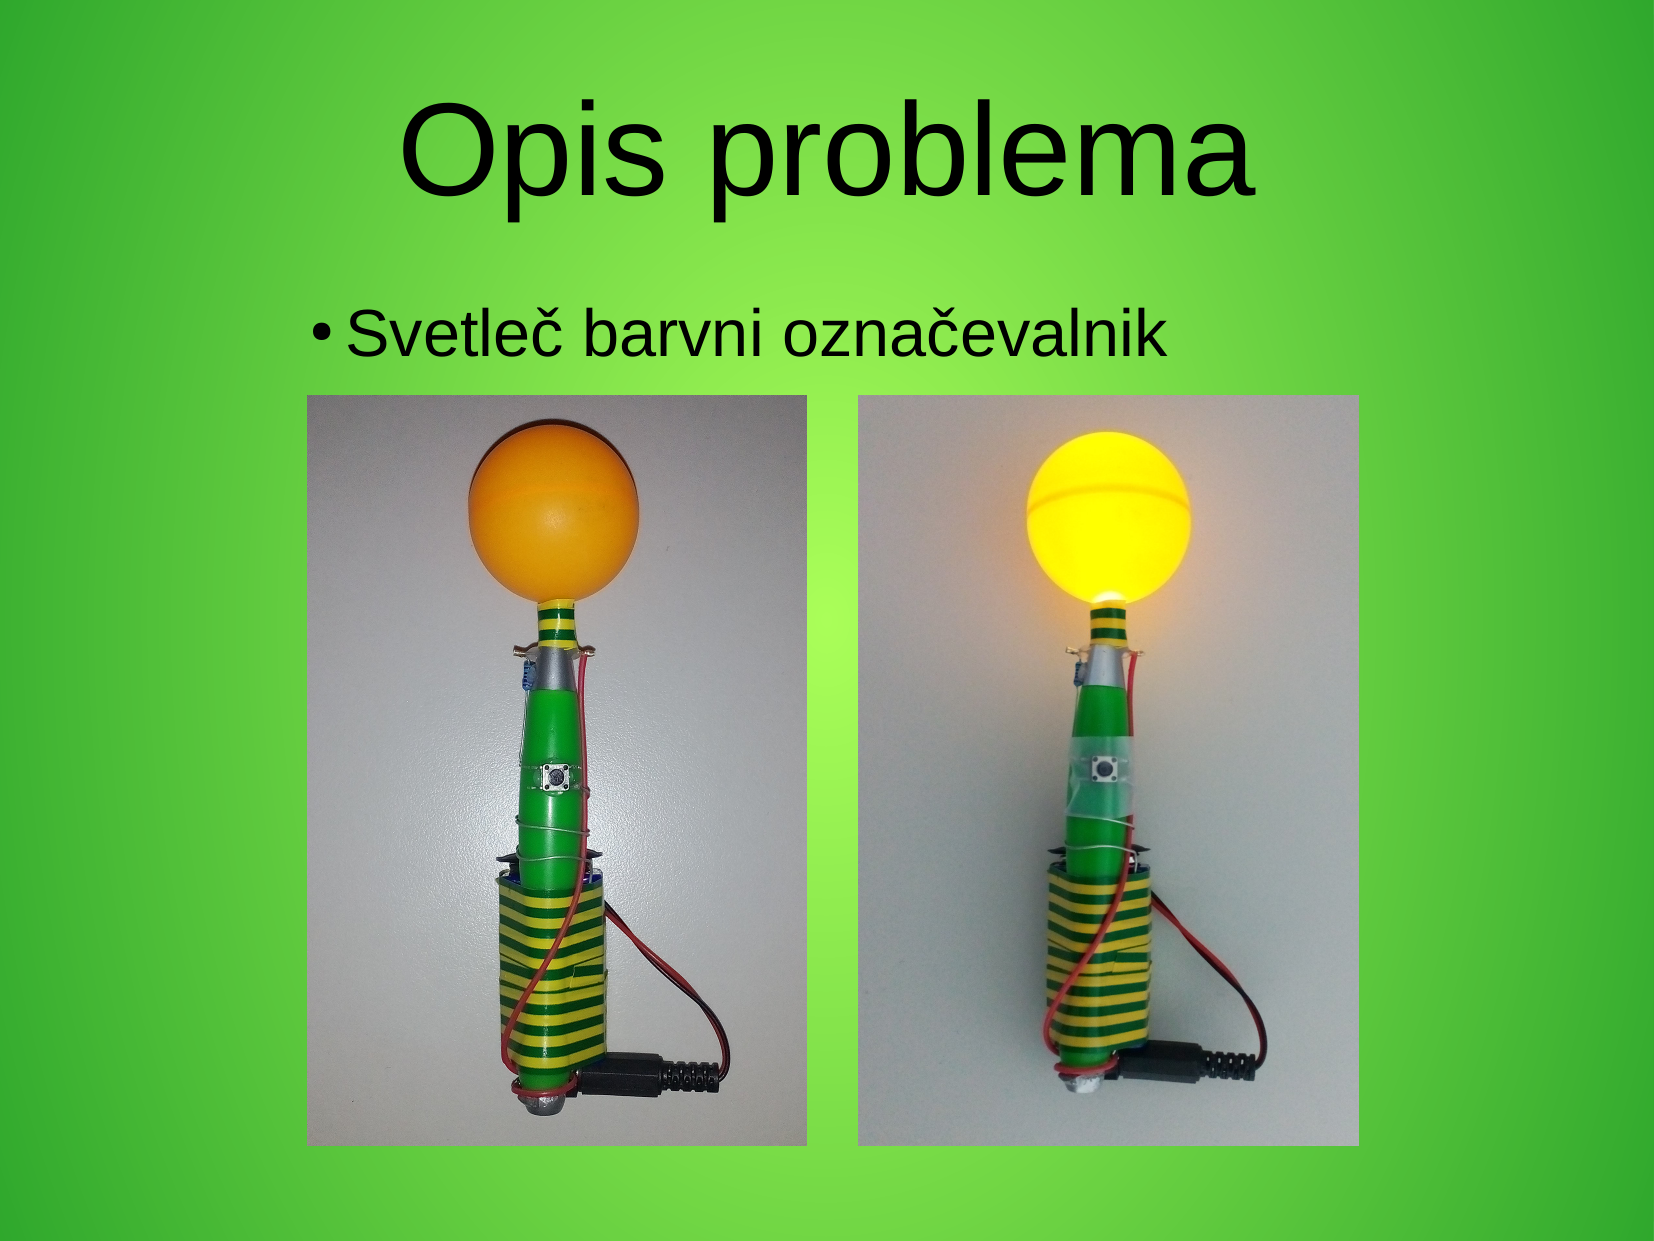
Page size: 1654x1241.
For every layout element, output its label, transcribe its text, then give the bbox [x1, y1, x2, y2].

picture [858, 395, 1359, 1146]
title Opis problema [82, 47, 1571, 252]
text_box Svetleč barvni označevalnik [295, 288, 1186, 414]
picture [307, 414, 807, 1146]
